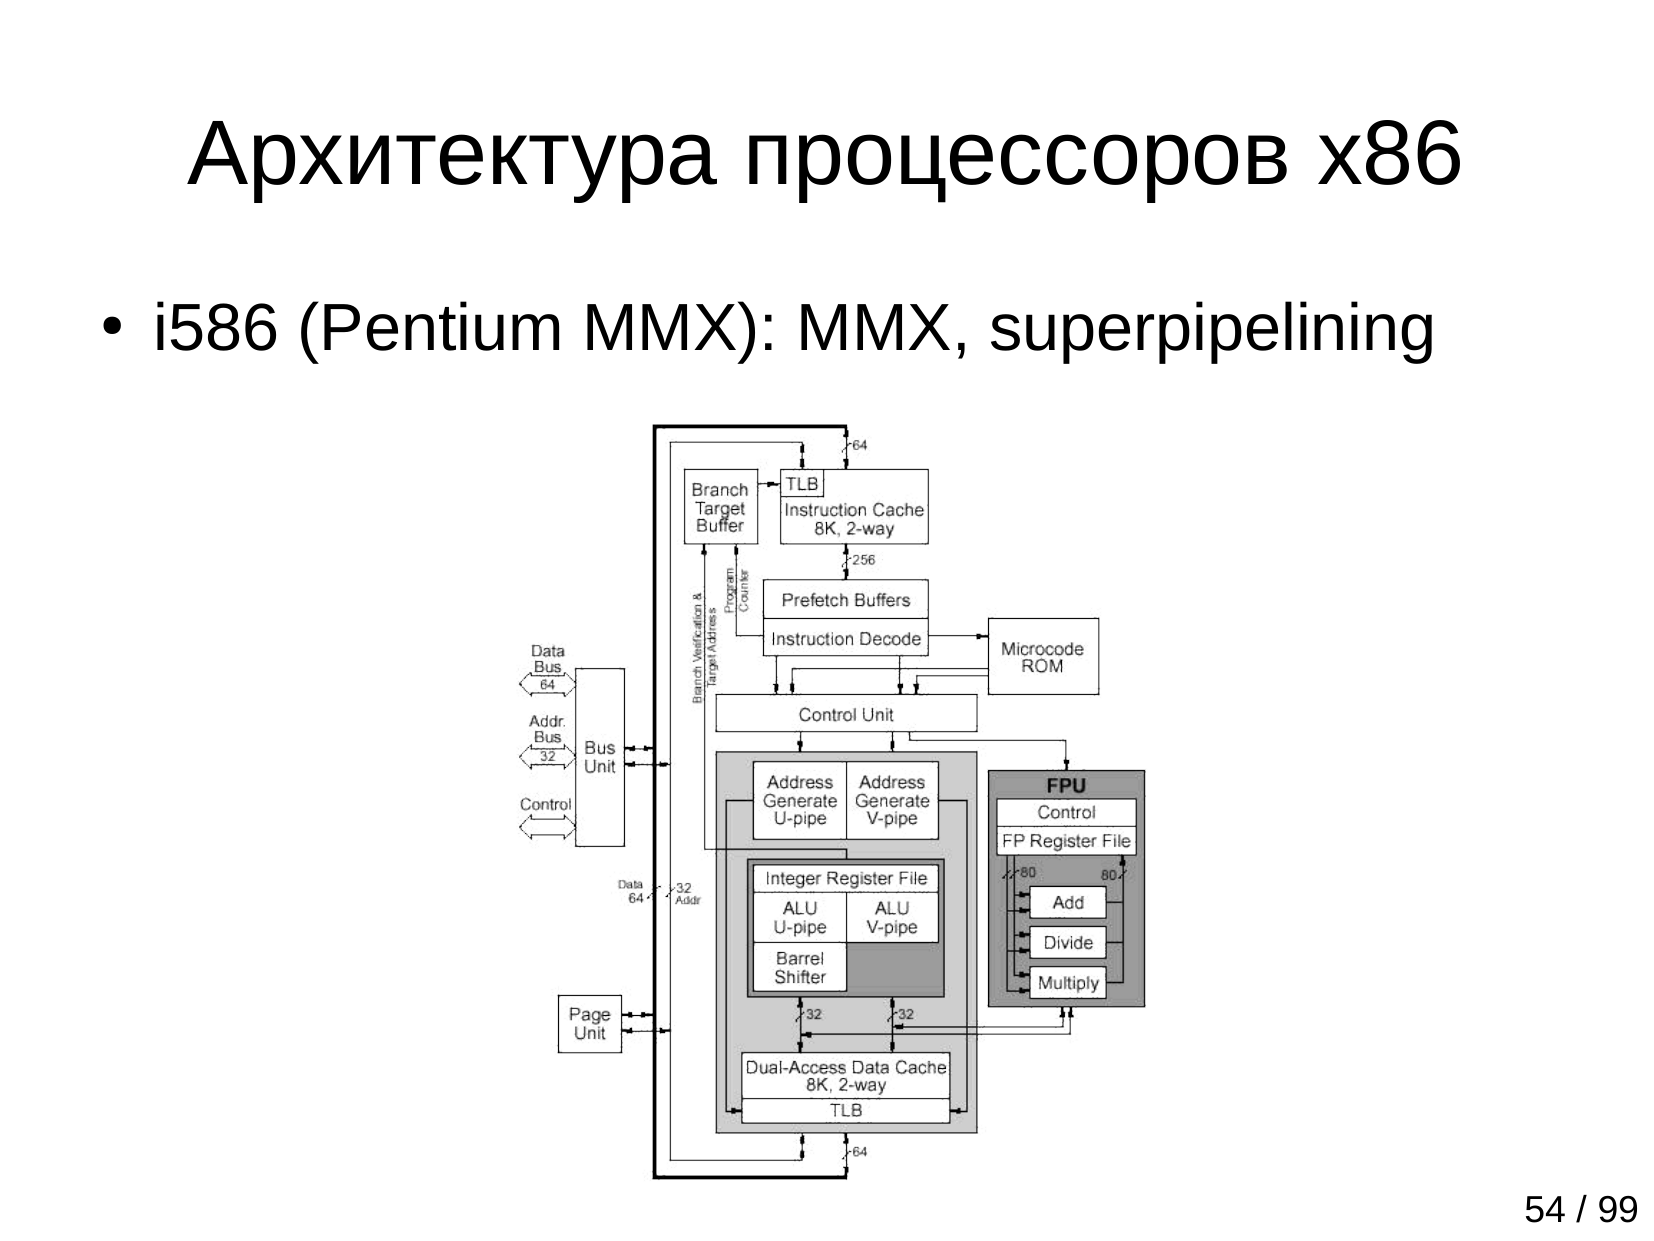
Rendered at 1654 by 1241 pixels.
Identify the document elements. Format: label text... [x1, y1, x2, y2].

title Архитектура процессоров x86 [82, 49, 1571, 257]
text_box <number> / 99 [1380, 1181, 1654, 1238]
list i586 (Pentium MMX): MMX, superpipelining [82, 290, 1571, 1010]
picture [505, 413, 1170, 1182]
